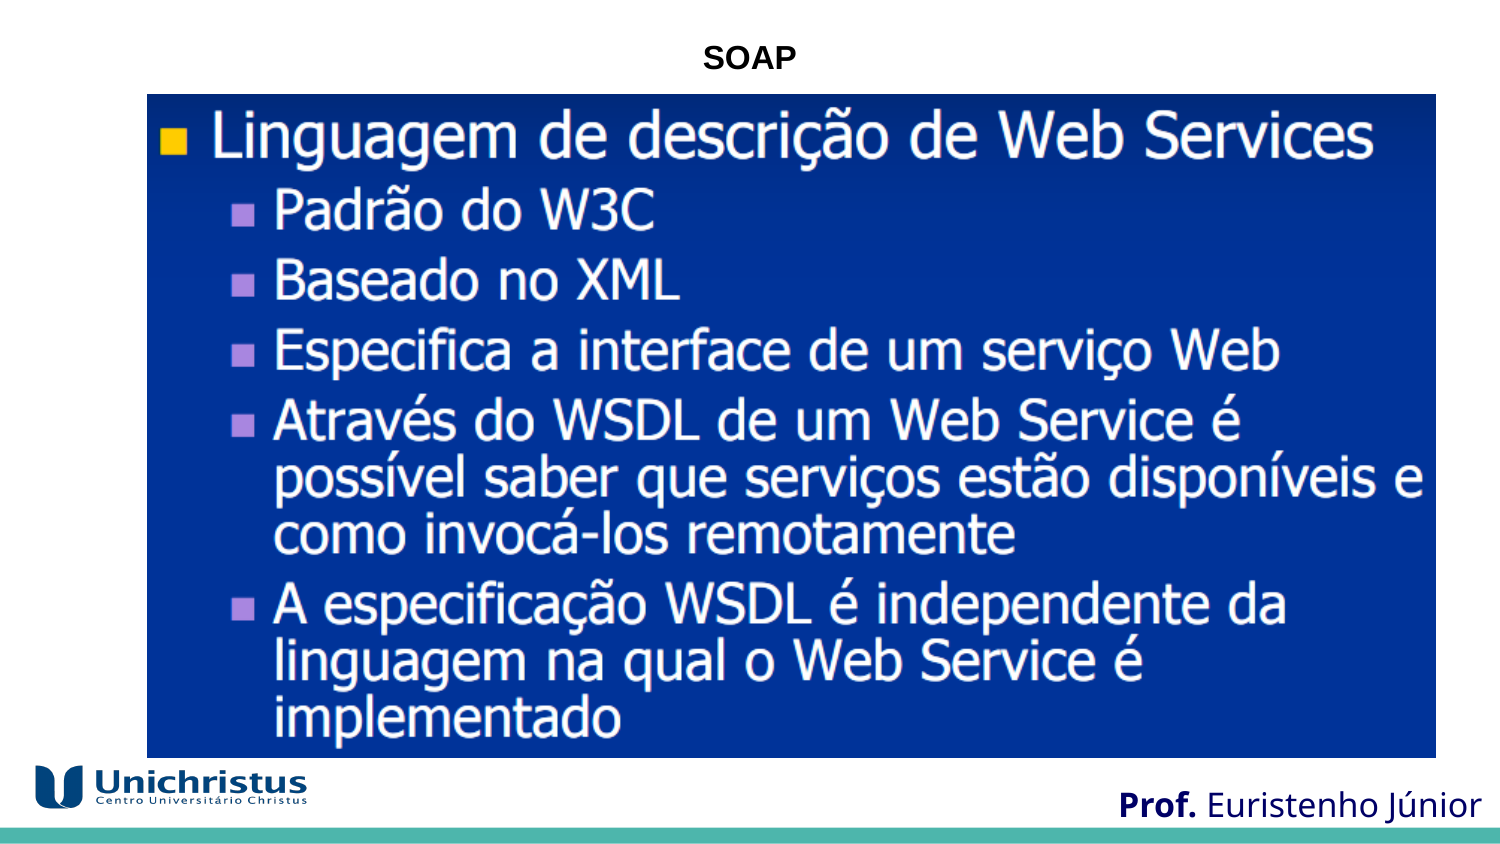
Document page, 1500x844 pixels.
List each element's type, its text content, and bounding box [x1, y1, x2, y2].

picture [147, 94, 1436, 759]
title SOAP [51, 20, 1449, 137]
text_box Prof. Euristenho Júnior [1103, 773, 1500, 829]
picture [31, 763, 311, 810]
